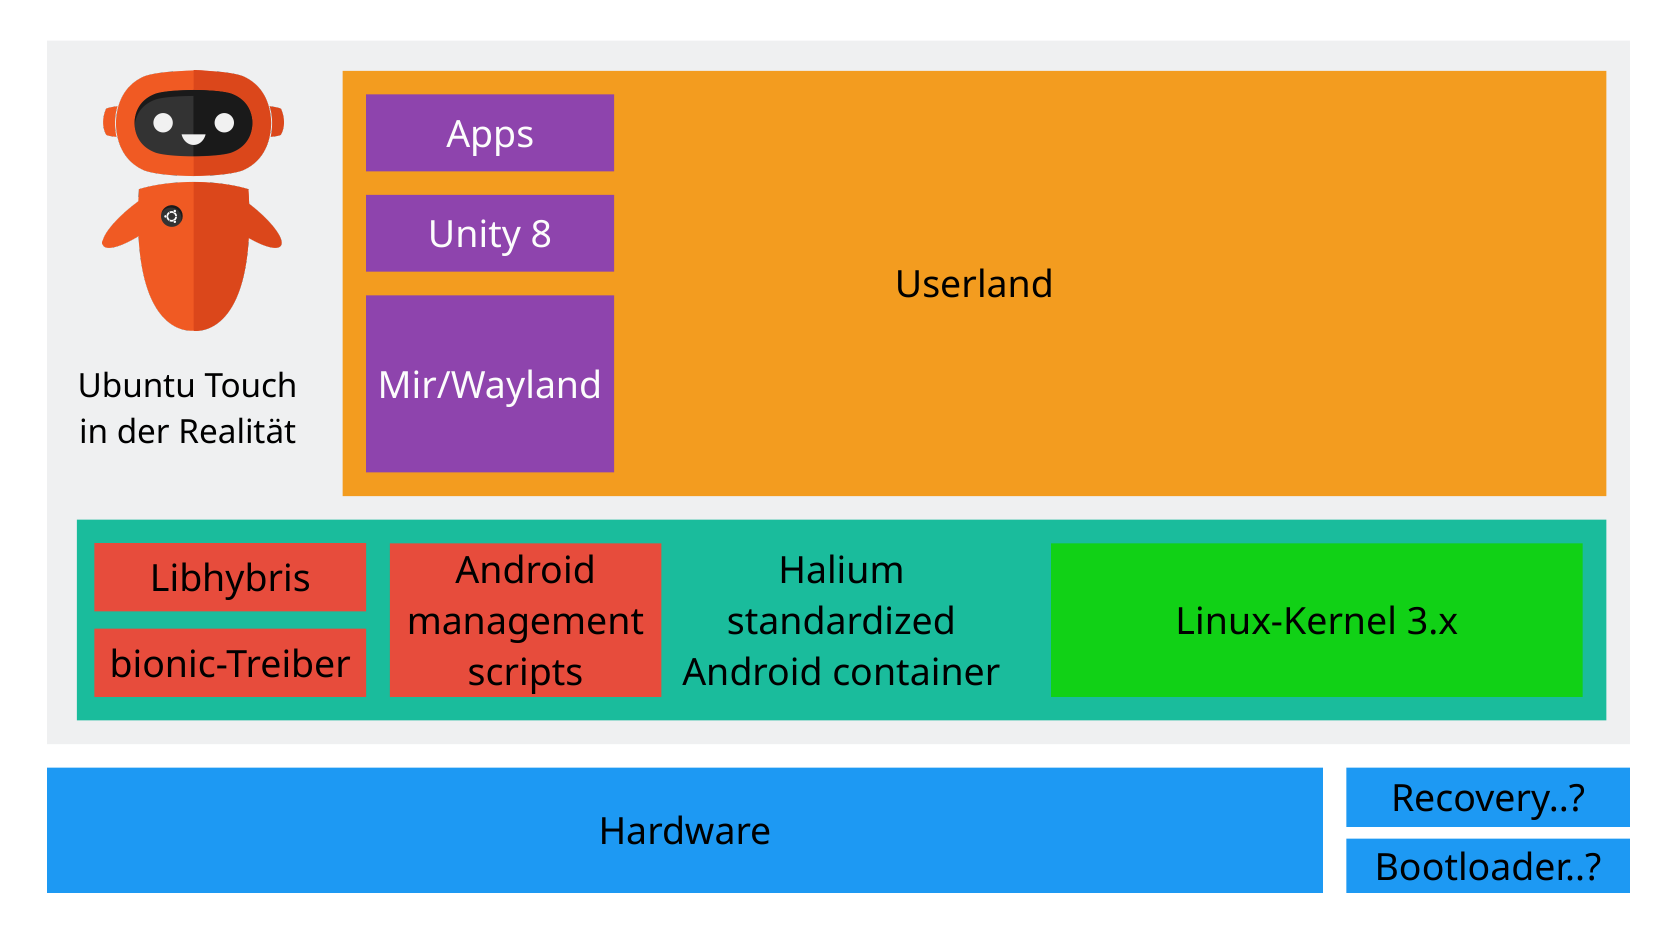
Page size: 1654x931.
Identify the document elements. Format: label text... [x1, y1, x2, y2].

text_box Unity 8 [366, 194, 615, 272]
text_box Hardware [47, 767, 1323, 893]
text_box Recovery..? [1346, 767, 1630, 827]
text_box Userland [342, 70, 1607, 497]
picture [102, 70, 284, 331]
text_box Apps [366, 94, 615, 172]
text_box Android management scripts [389, 543, 662, 697]
text_box Linux-Kernel 3.x [1051, 543, 1583, 697]
text_box Mir/Wayland [366, 295, 615, 473]
text_box Halium standardized Android container [76, 519, 1607, 721]
text_box [47, 40, 1630, 745]
text_box Bootloader..? [1346, 838, 1630, 893]
text_box Libhybris [94, 543, 367, 612]
text_box bionic-Treiber [94, 628, 367, 697]
text_box Ubuntu Touch in der Realität [62, 355, 305, 445]
